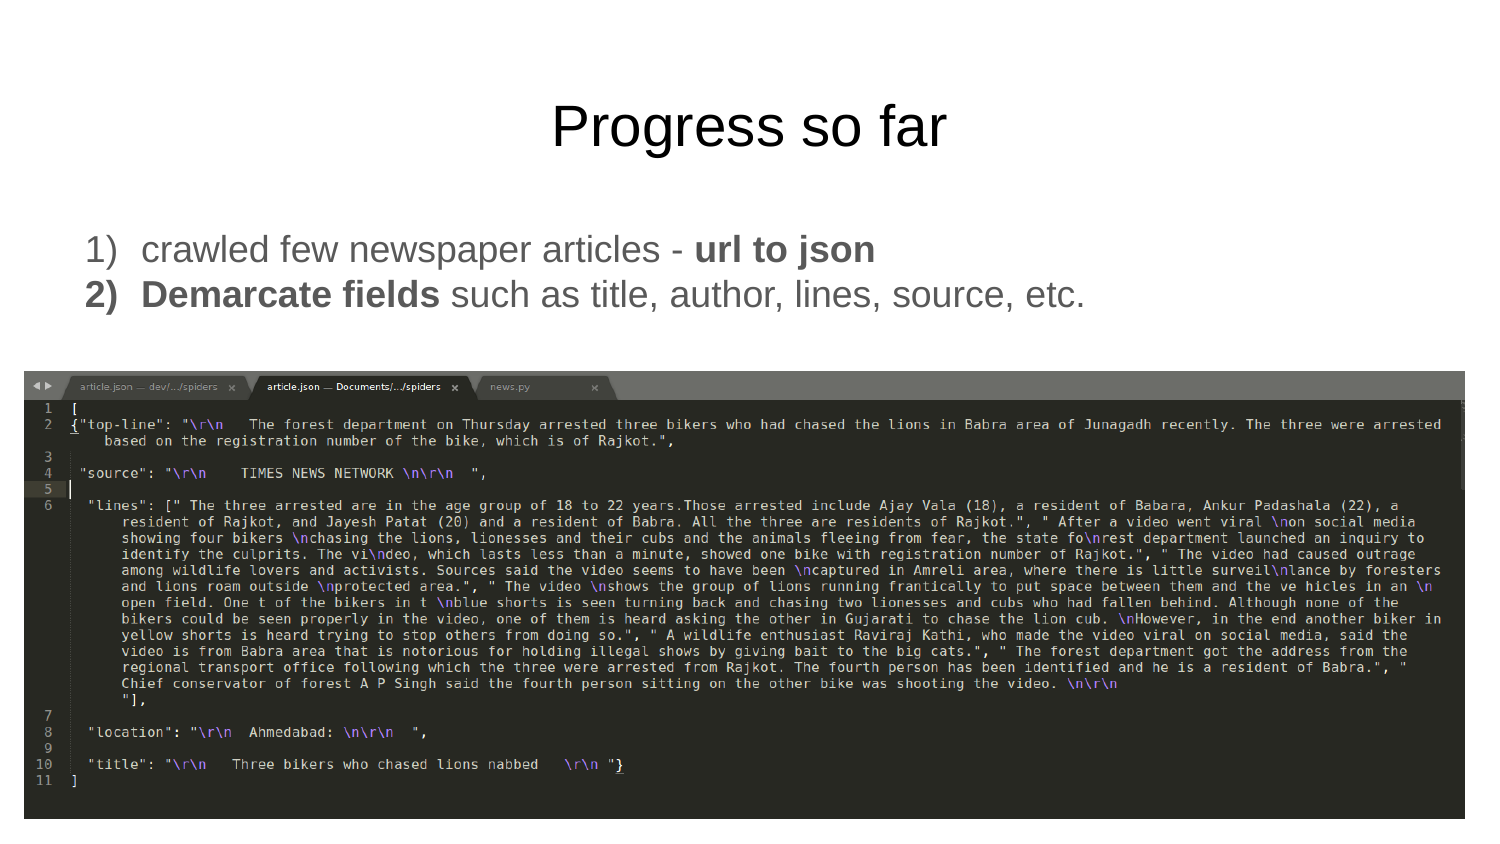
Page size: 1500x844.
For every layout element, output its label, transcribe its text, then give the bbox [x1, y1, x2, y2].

title Progress so far [51, 72, 1449, 167]
list crawled few newspaper articles - url to json Demarcate fields such as title, author, lines, source, etc. [51, 210, 1433, 347]
picture [24, 371, 1465, 819]
